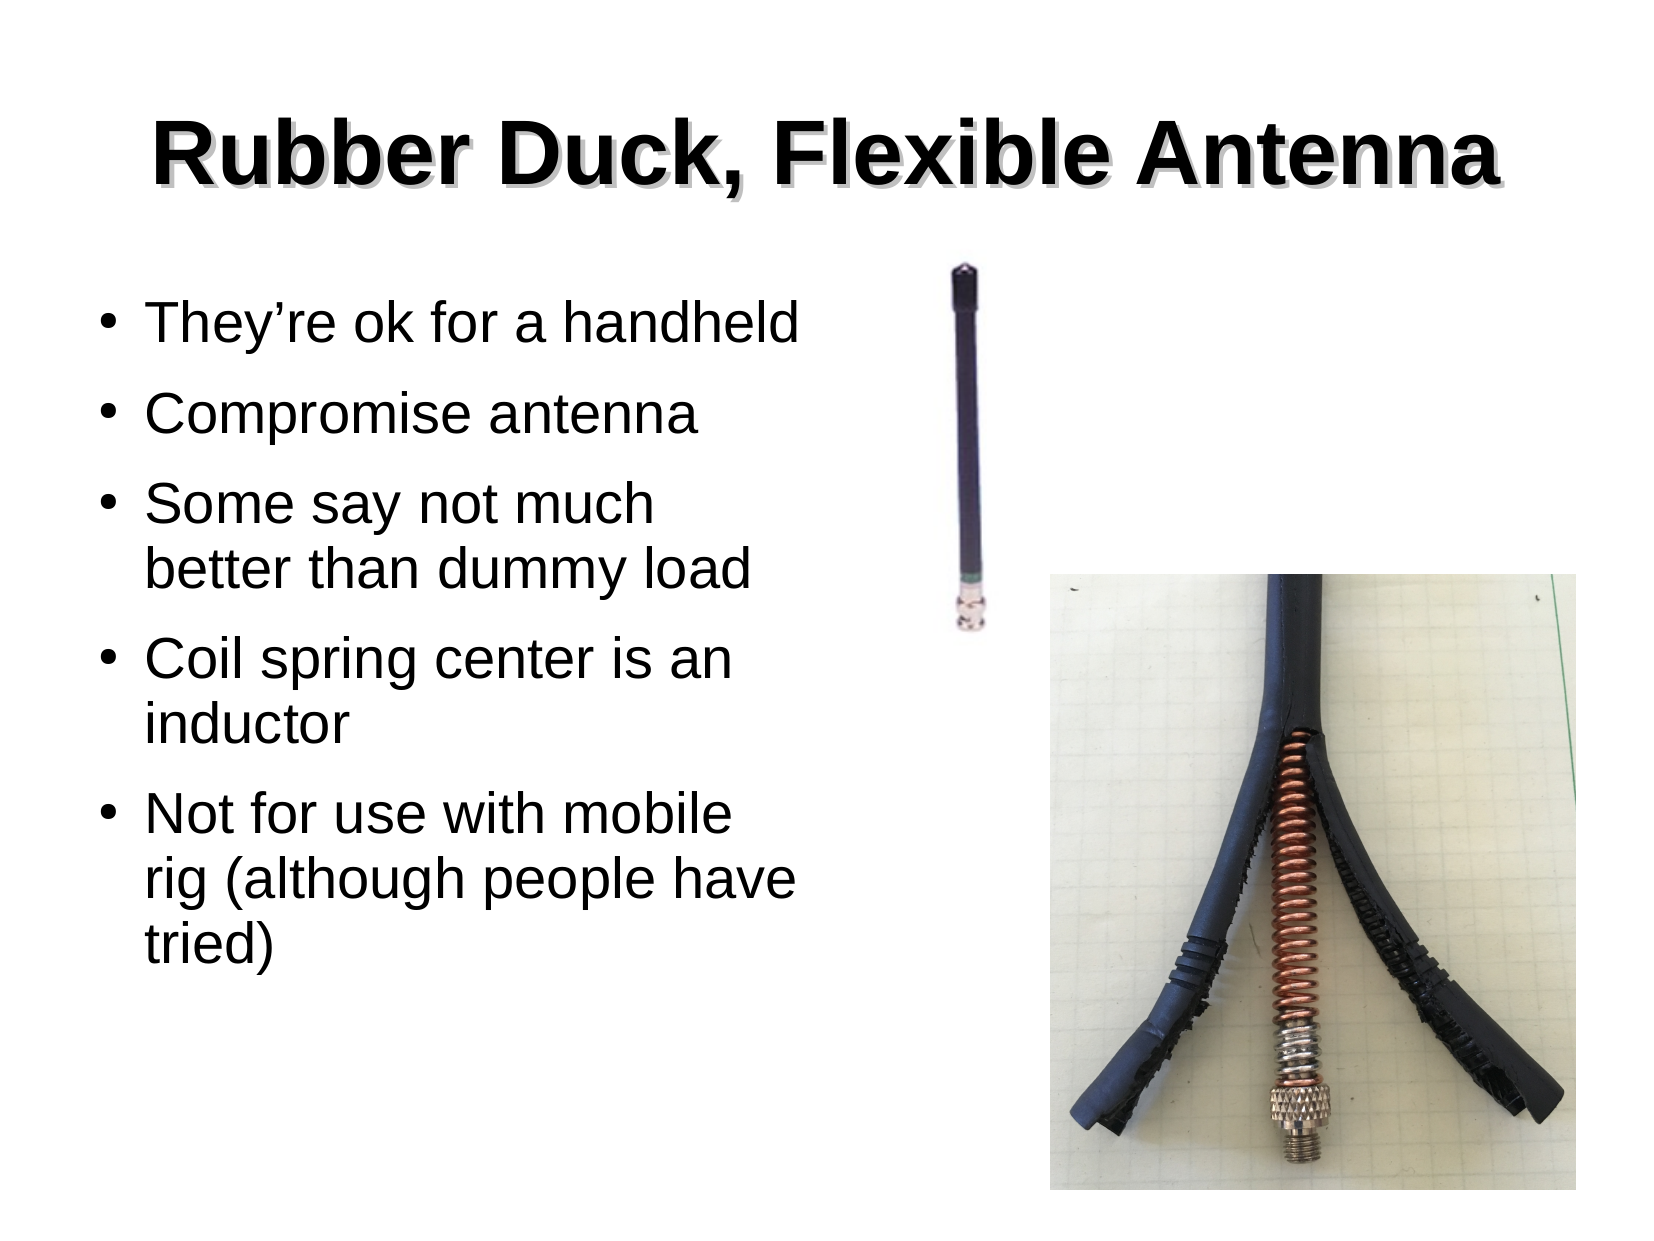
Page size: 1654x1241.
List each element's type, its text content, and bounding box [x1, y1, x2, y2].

title Rubber Duck, Flexible Antenna [82, 49, 1571, 257]
list They’re ok for a handheld Compromise antenna Some say not much better than dummy load Coil spring center is an inductor Not for use with mobile rig (although people have tried) [82, 290, 809, 1010]
picture [750, 224, 1576, 1190]
